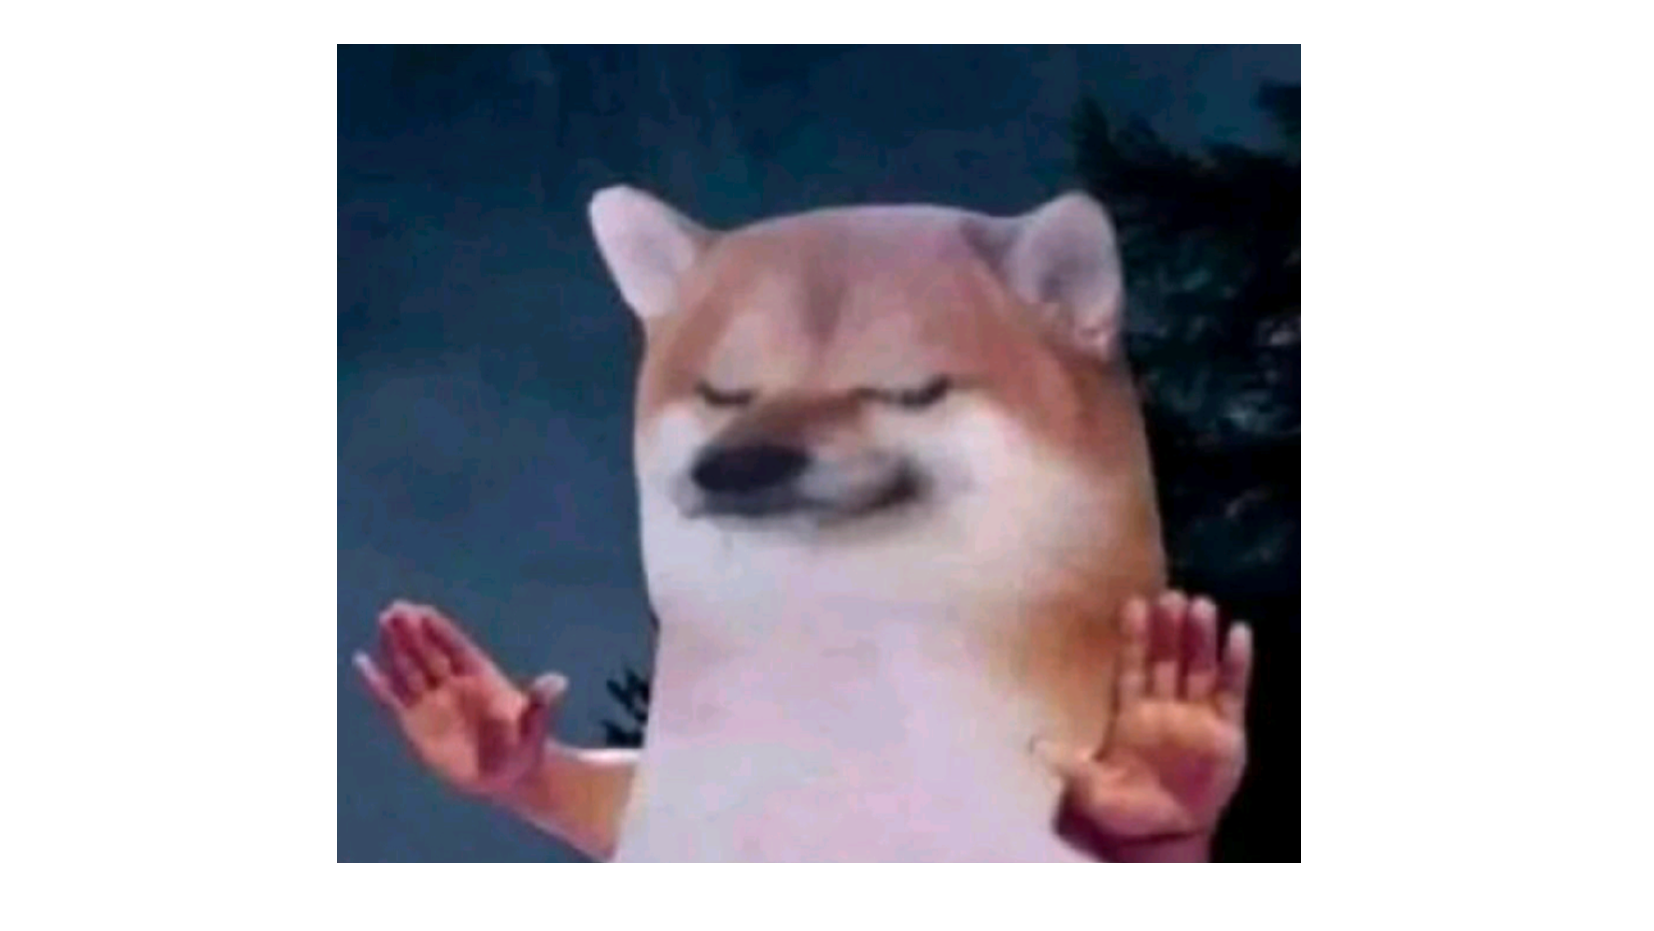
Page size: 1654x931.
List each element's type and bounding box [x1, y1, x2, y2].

picture [337, 44, 1301, 863]
